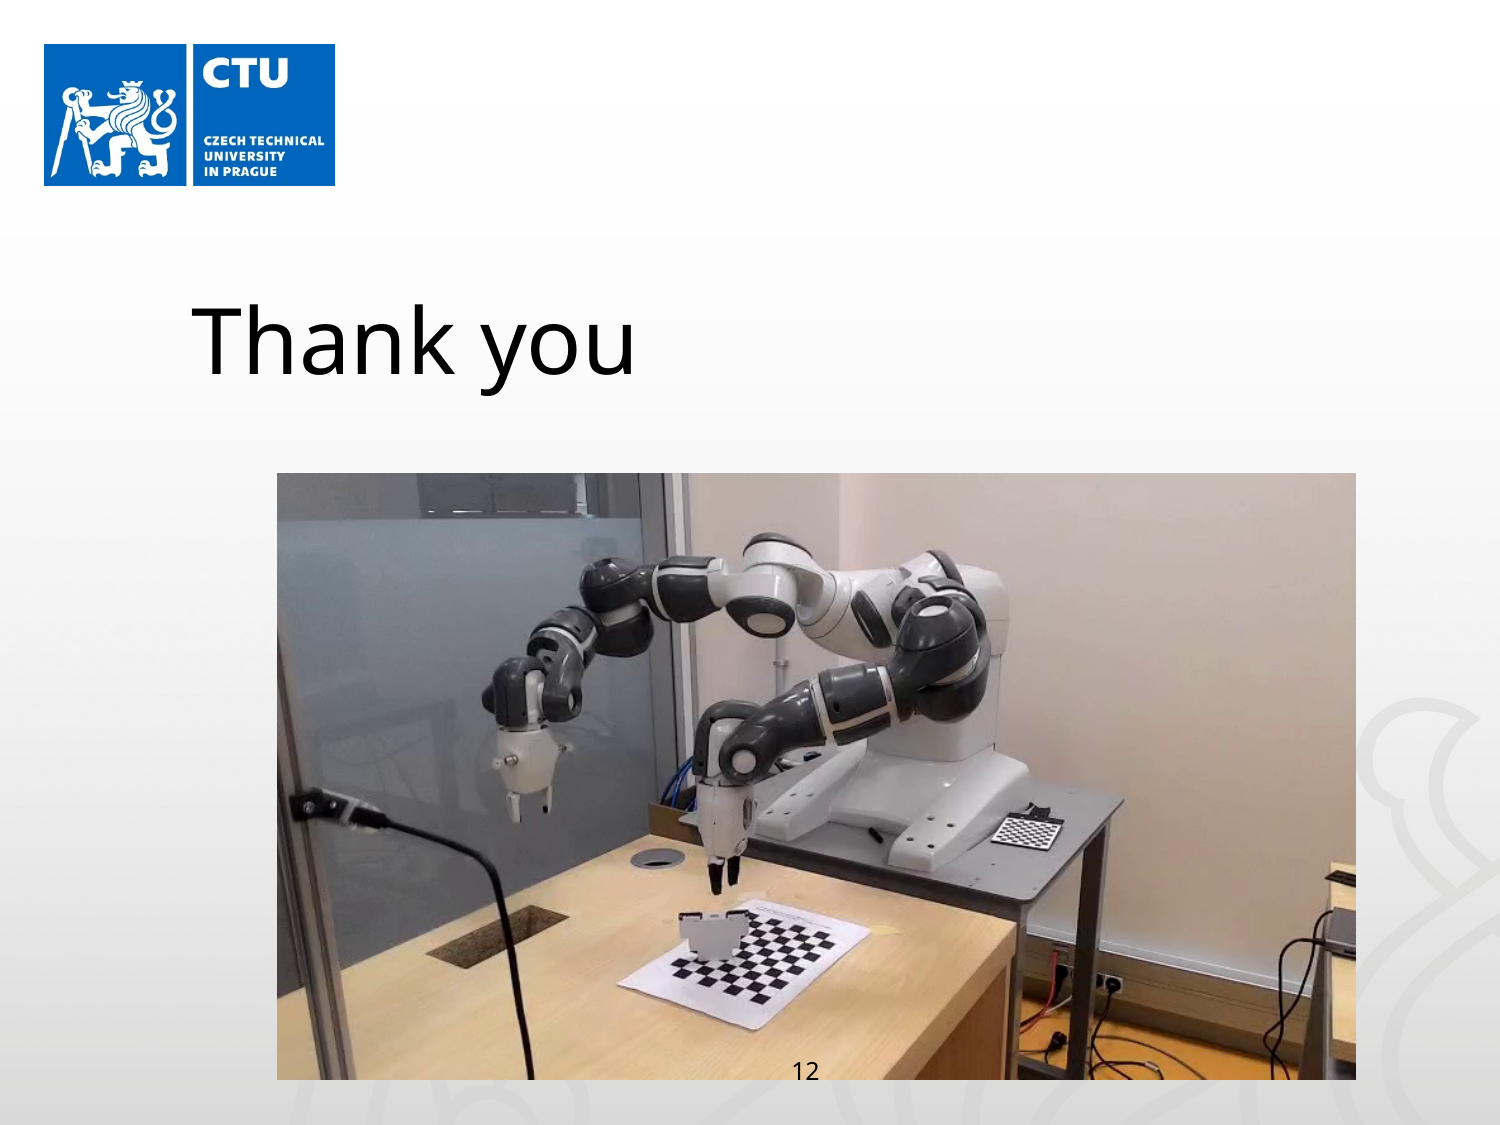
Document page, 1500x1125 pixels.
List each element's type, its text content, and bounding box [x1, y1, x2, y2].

text_box [276, 472, 1357, 1081]
title Thank you [177, 236, 1456, 454]
picture [0, 0, 1500, 1125]
title 12 [776, 1050, 841, 1096]
